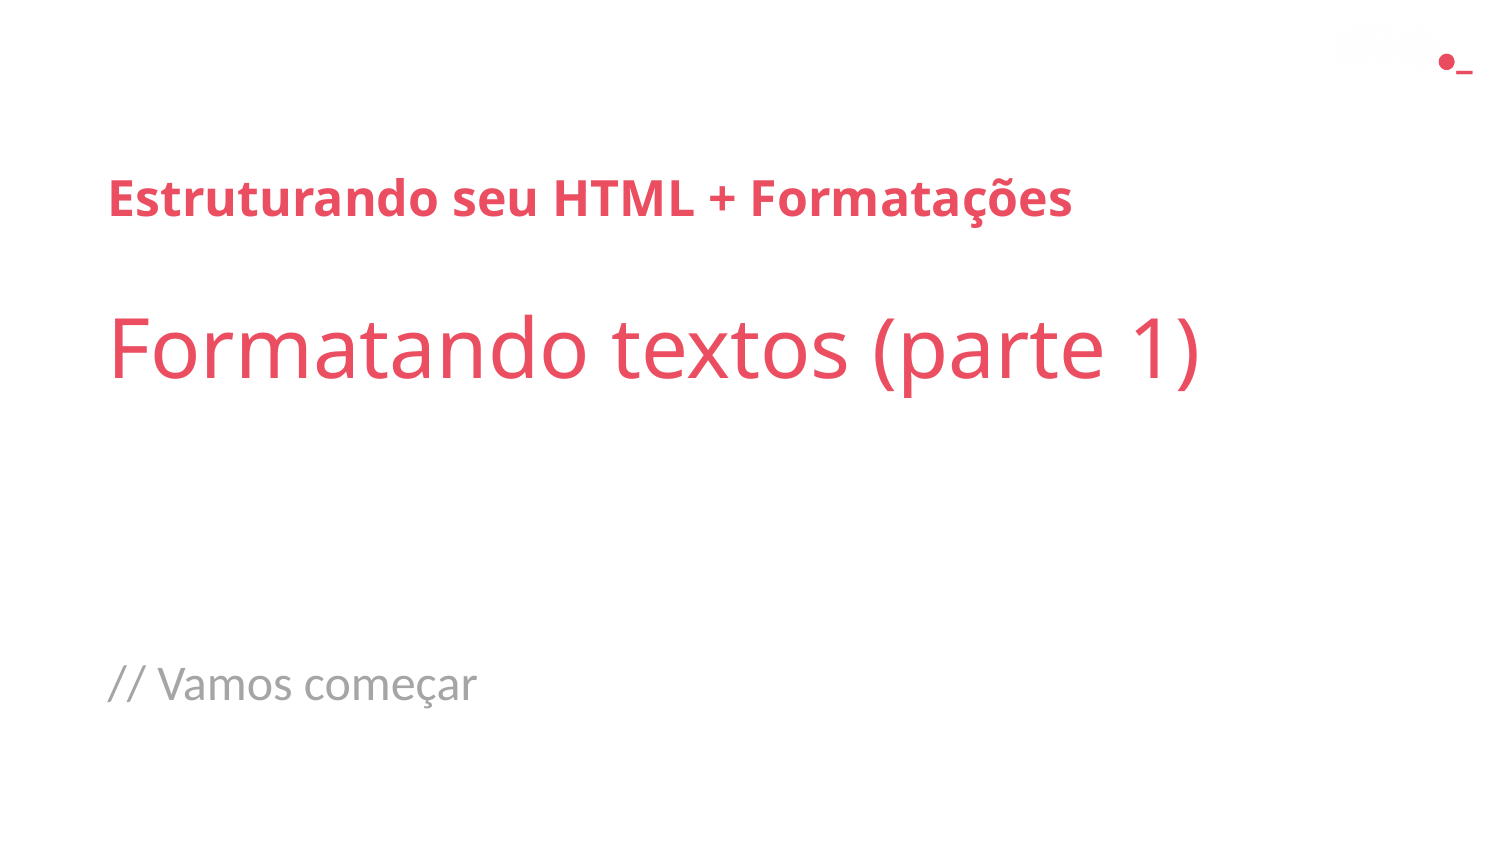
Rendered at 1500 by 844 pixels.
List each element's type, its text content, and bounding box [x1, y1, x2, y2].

text_box Formatando textos (parte 1) [92, 264, 1309, 431]
text_box Estruturando seu HTML + Formatações [92, 142, 1309, 223]
picture [1333, 19, 1473, 75]
text_box // Vamos começar [92, 635, 1309, 701]
